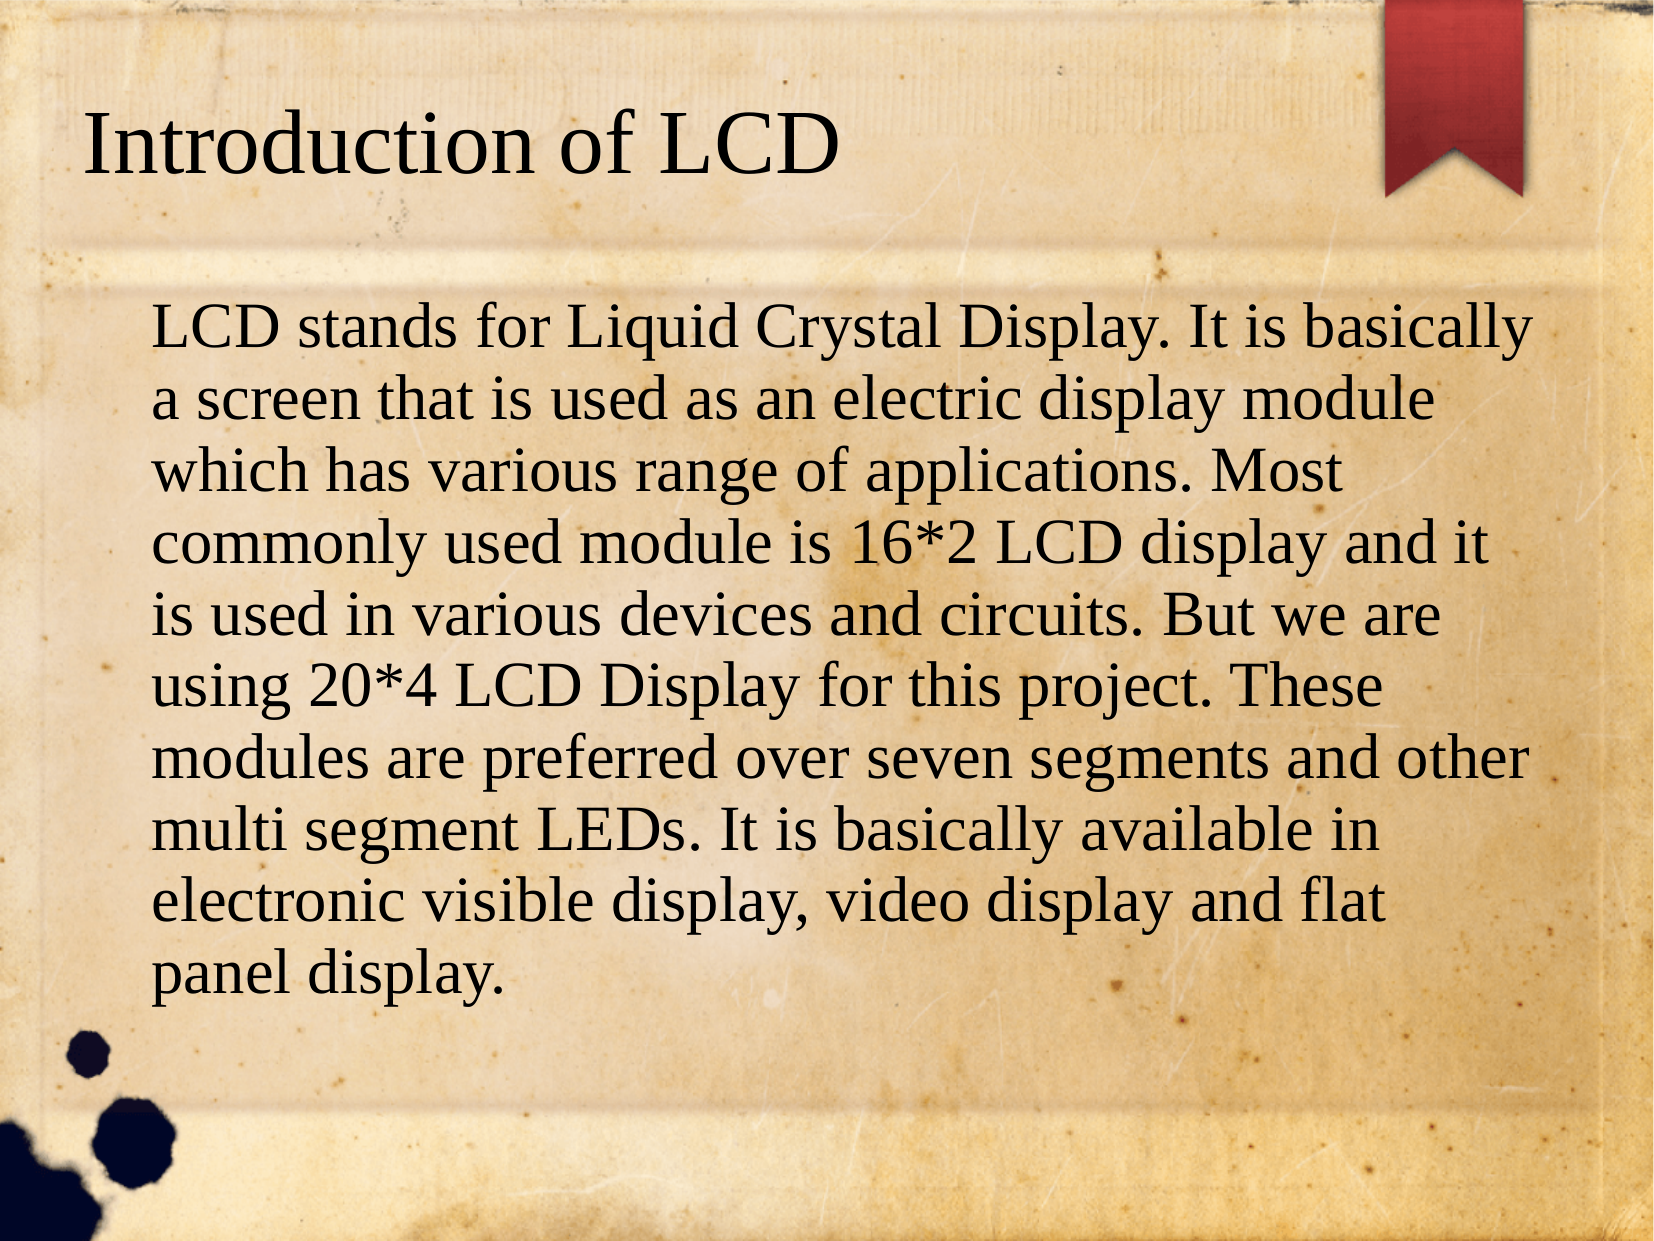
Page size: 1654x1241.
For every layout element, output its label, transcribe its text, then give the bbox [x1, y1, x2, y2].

list LCD stands for Liquid Crystal Display. It is basically a screen that is used as an electric display module which has various range of applications. Most commonly used module is 16*2 LCD display and it is used in various devices and circuits. But we are using 20*4 LCD Display for this project. These modules are preferred over seven segments and other multi segment LEDs. It is basically available in electronic visible display, video display and flat panel display. [82, 290, 1538, 1010]
picture [0, 0, 1654, 1241]
title Introduction of LCD [82, 49, 1347, 237]
